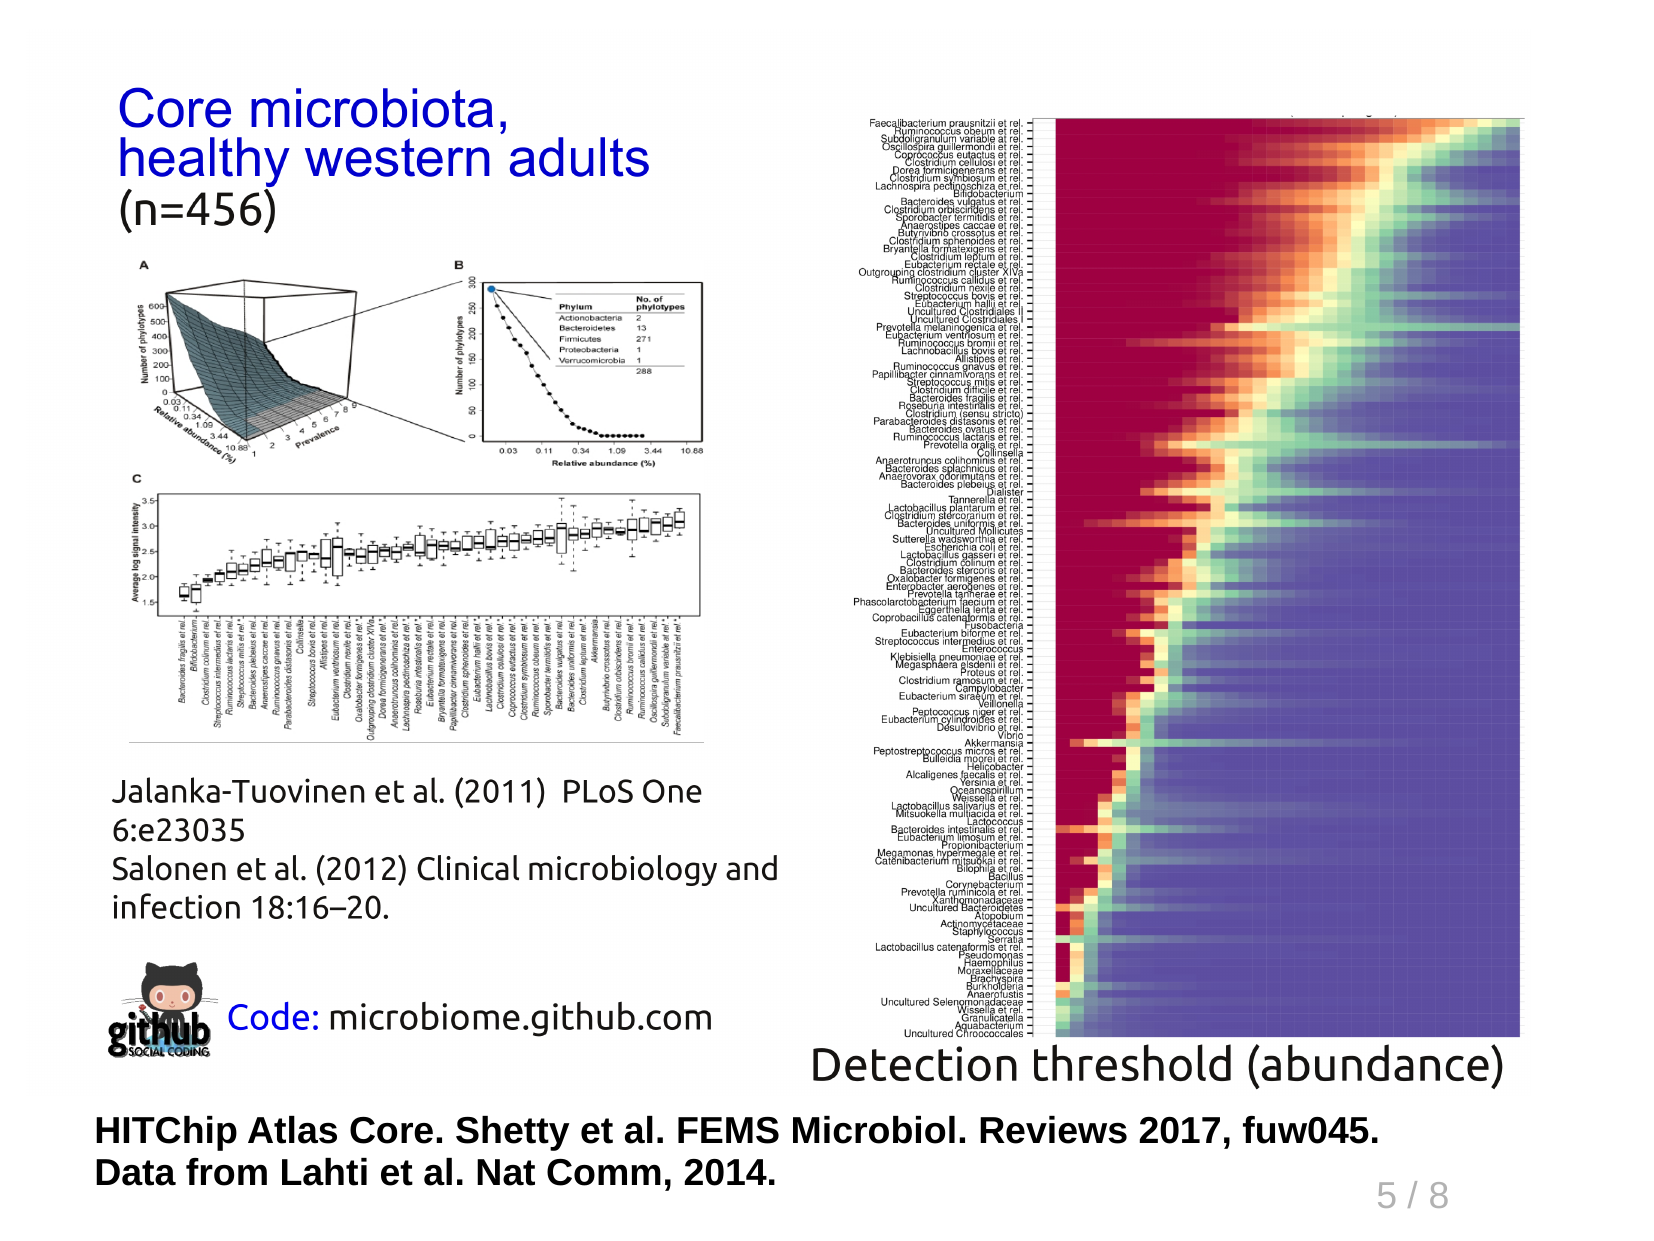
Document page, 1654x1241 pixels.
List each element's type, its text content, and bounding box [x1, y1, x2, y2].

picture [26, 29, 1531, 1096]
text_box HITChip Atlas Core. Shetty et al. FEMS Microbiol. Reviews 2017, fuw045. Data from Lahti et al. Nat Comm, 2014. [94, 1089, 1501, 1214]
text_box <number> / 8 [1361, 1167, 1635, 1230]
